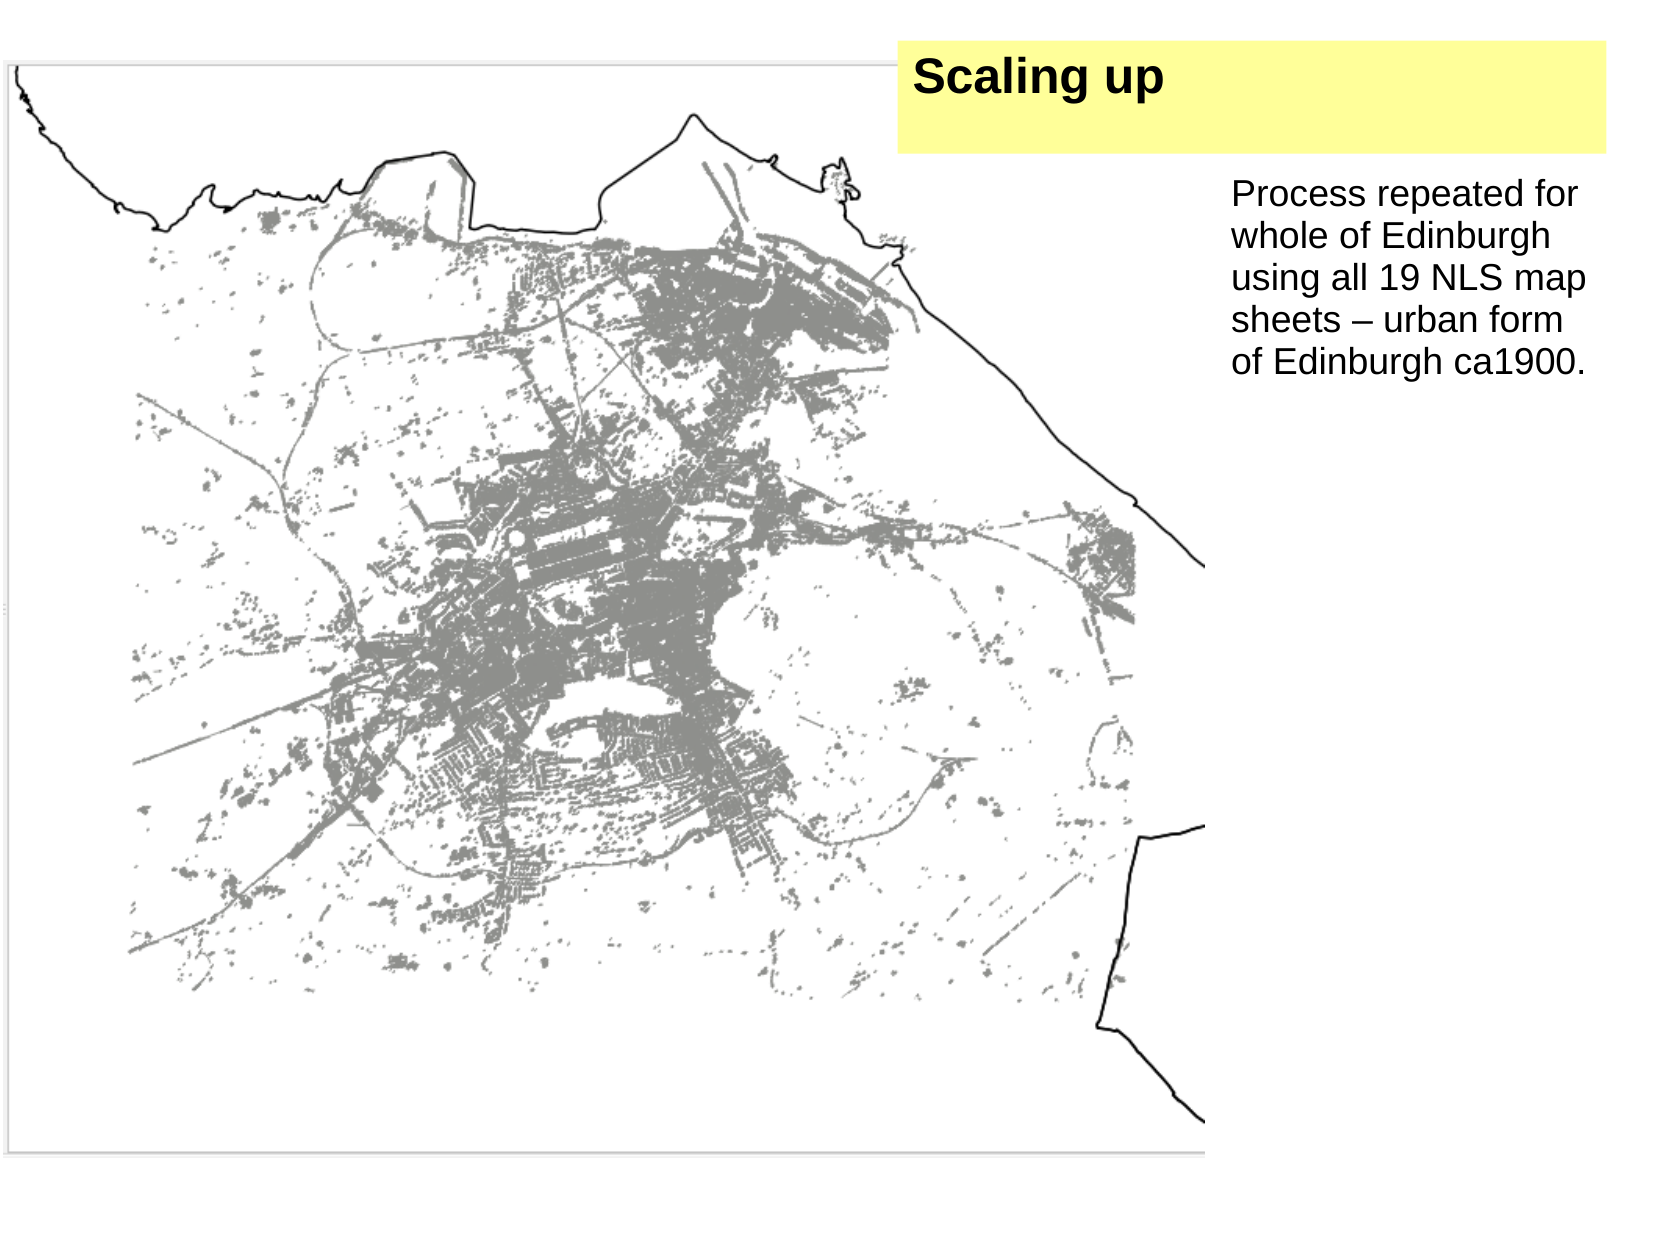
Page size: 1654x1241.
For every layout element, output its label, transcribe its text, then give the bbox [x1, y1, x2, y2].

text_box Scaling up [897, 40, 1607, 154]
picture [3, 60, 1205, 1158]
text_box Process repeated for whole of Edinburgh using all 19 NLS map sheets – urban form of Edinburgh ca1900. [1216, 165, 1619, 517]
